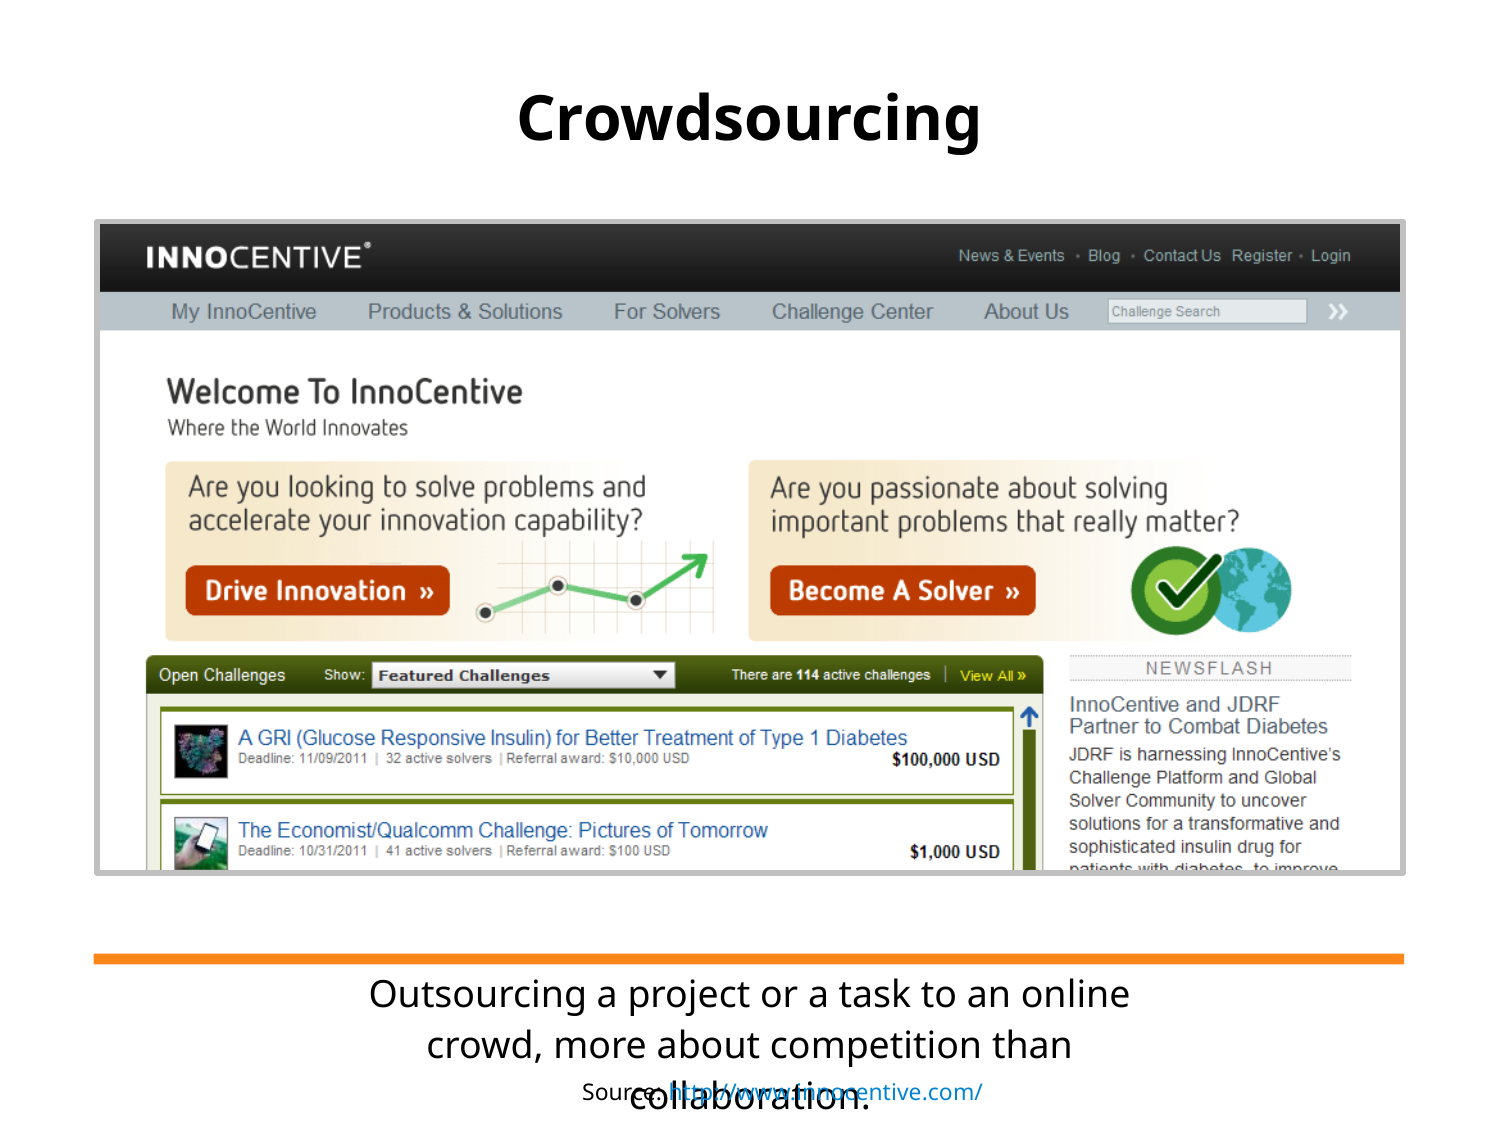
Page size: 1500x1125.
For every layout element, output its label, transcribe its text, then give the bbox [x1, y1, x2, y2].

text_box Source: http://www.innocentive.com/ [567, 1068, 961, 1113]
picture [0, 0, 1500, 1125]
text_box Outsourcing a project or a task to an online crowd, more about competition than collaboration. [321, 960, 1179, 1073]
title Crowdsourcing [75, 44, 1426, 188]
